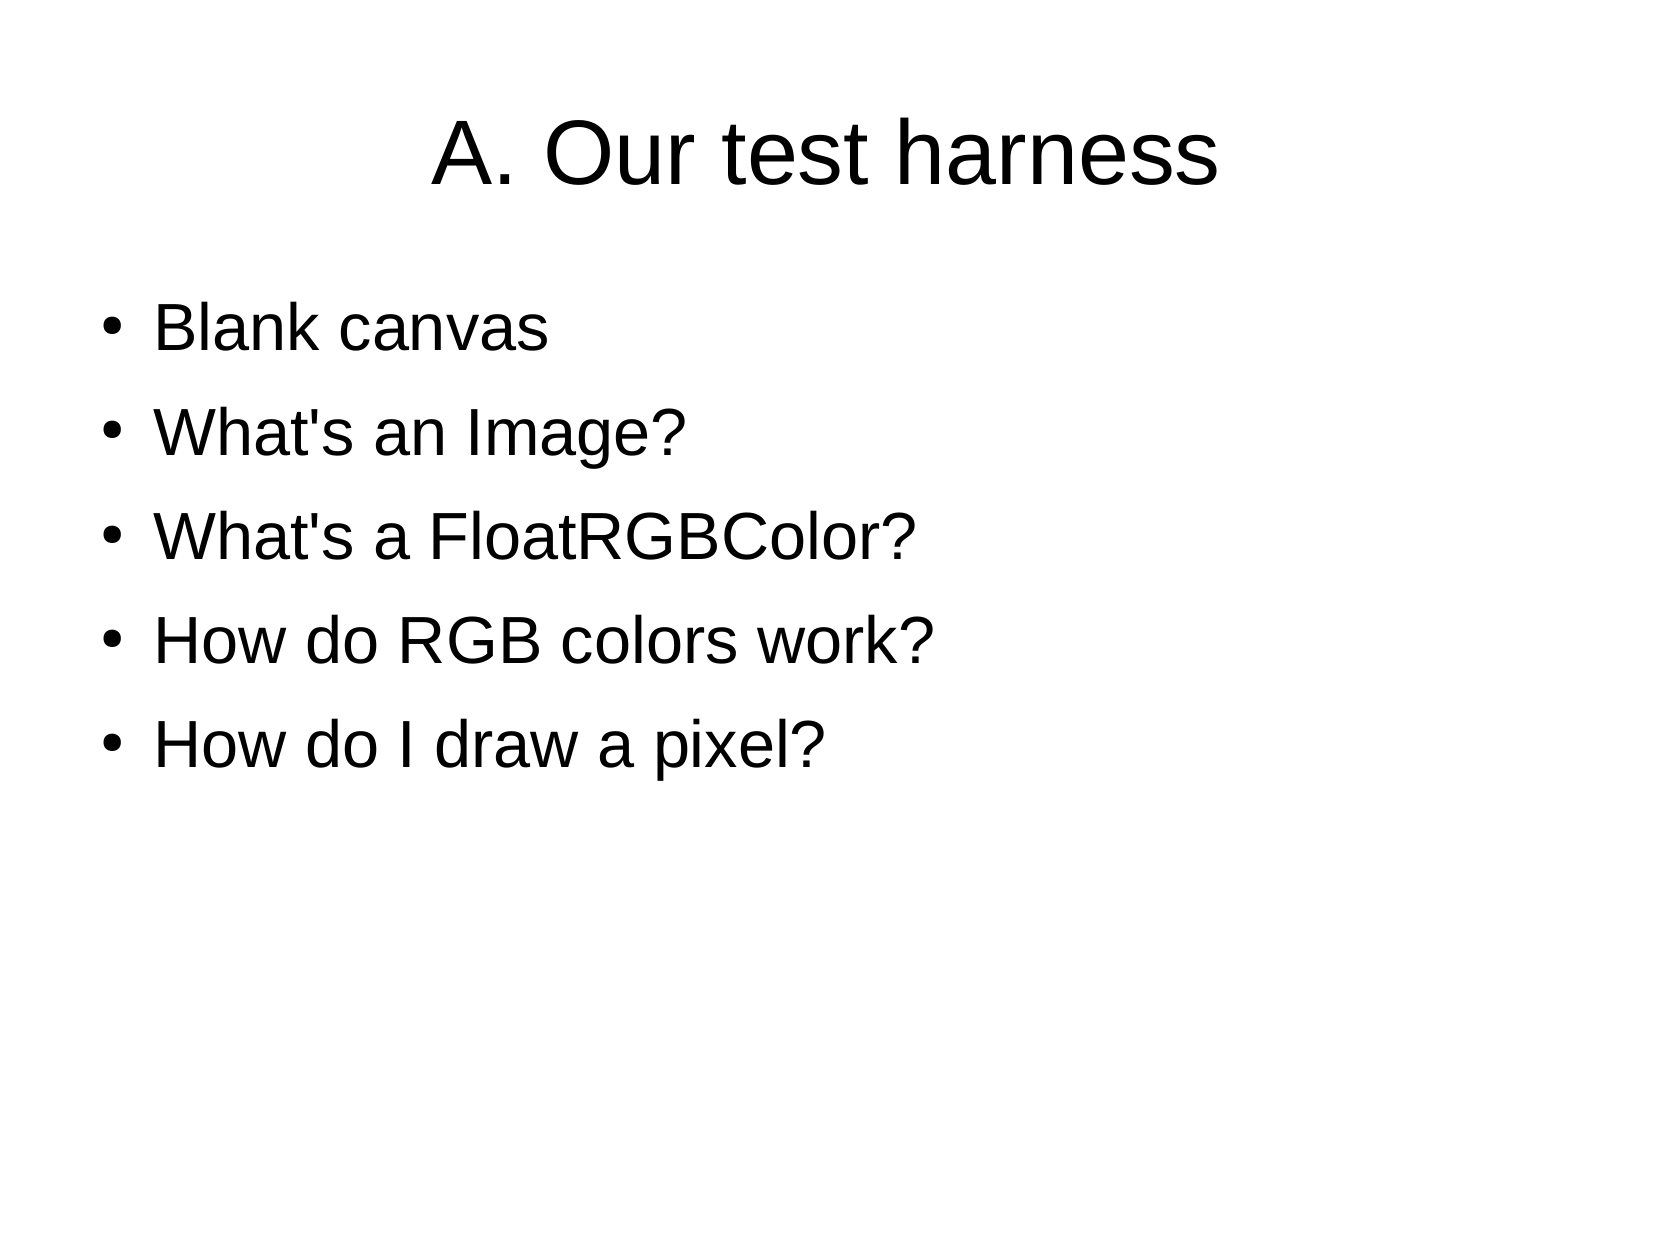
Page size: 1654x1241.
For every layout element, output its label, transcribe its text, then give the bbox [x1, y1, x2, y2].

title A. Our test harness [82, 49, 1571, 257]
list Blank canvas What's an Image? What's a FloatRGBColor? How do RGB colors work? How do I draw a pixel? [82, 290, 1538, 1010]
